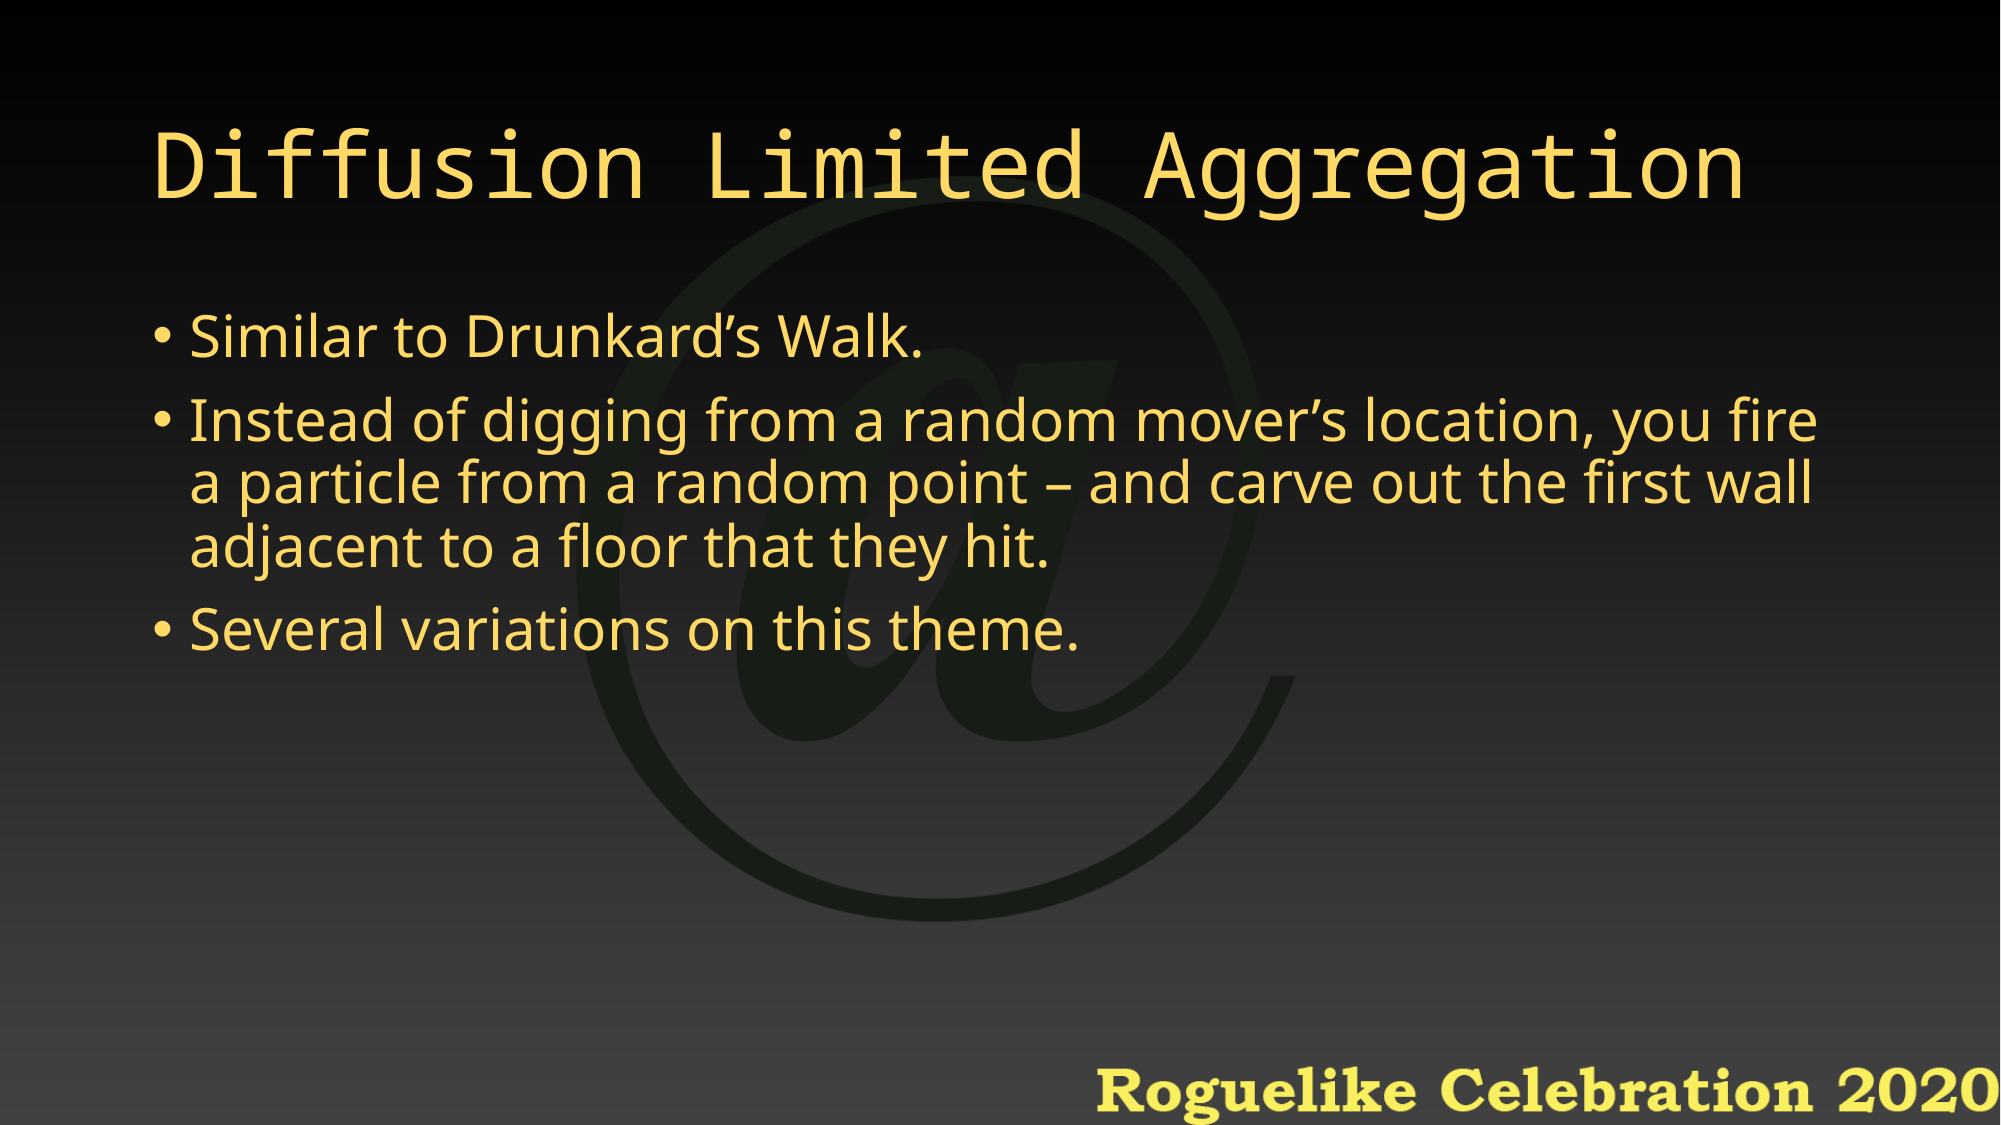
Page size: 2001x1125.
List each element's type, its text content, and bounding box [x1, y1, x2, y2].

picture [0, 0, 2001, 1125]
list Similar to Drunkard’s Walk. Instead of digging from a random mover’s location, you fire a particle from a random point – and carve out the first wall adjacent to a floor that they hit. Several variations on this theme. [137, 299, 1863, 1014]
title Diffusion Limited Aggregation [137, 59, 1863, 278]
